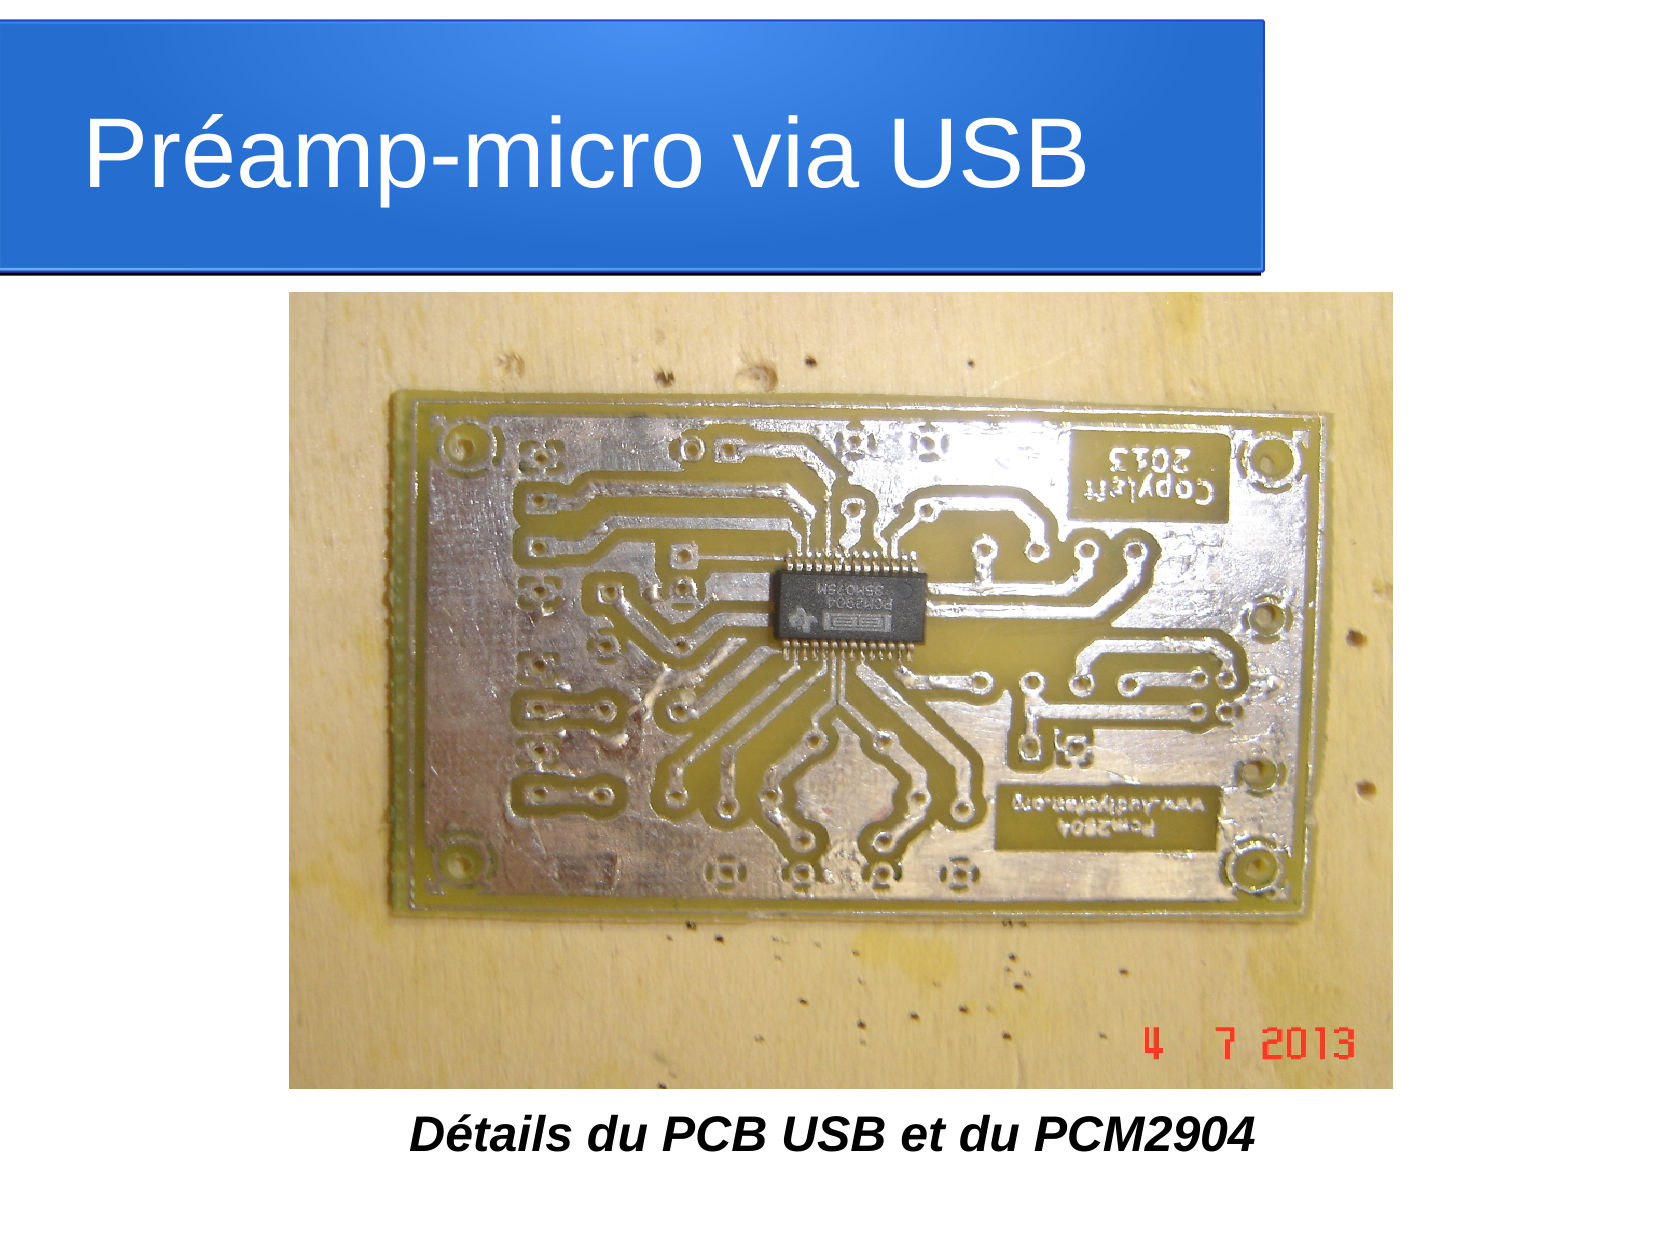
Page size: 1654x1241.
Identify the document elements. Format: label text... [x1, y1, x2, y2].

text_box Détails du PCB USB et du PCM2904 [307, 1098, 1359, 1169]
picture [289, 292, 1393, 1089]
title Préamp-micro via USB [82, 49, 1250, 257]
